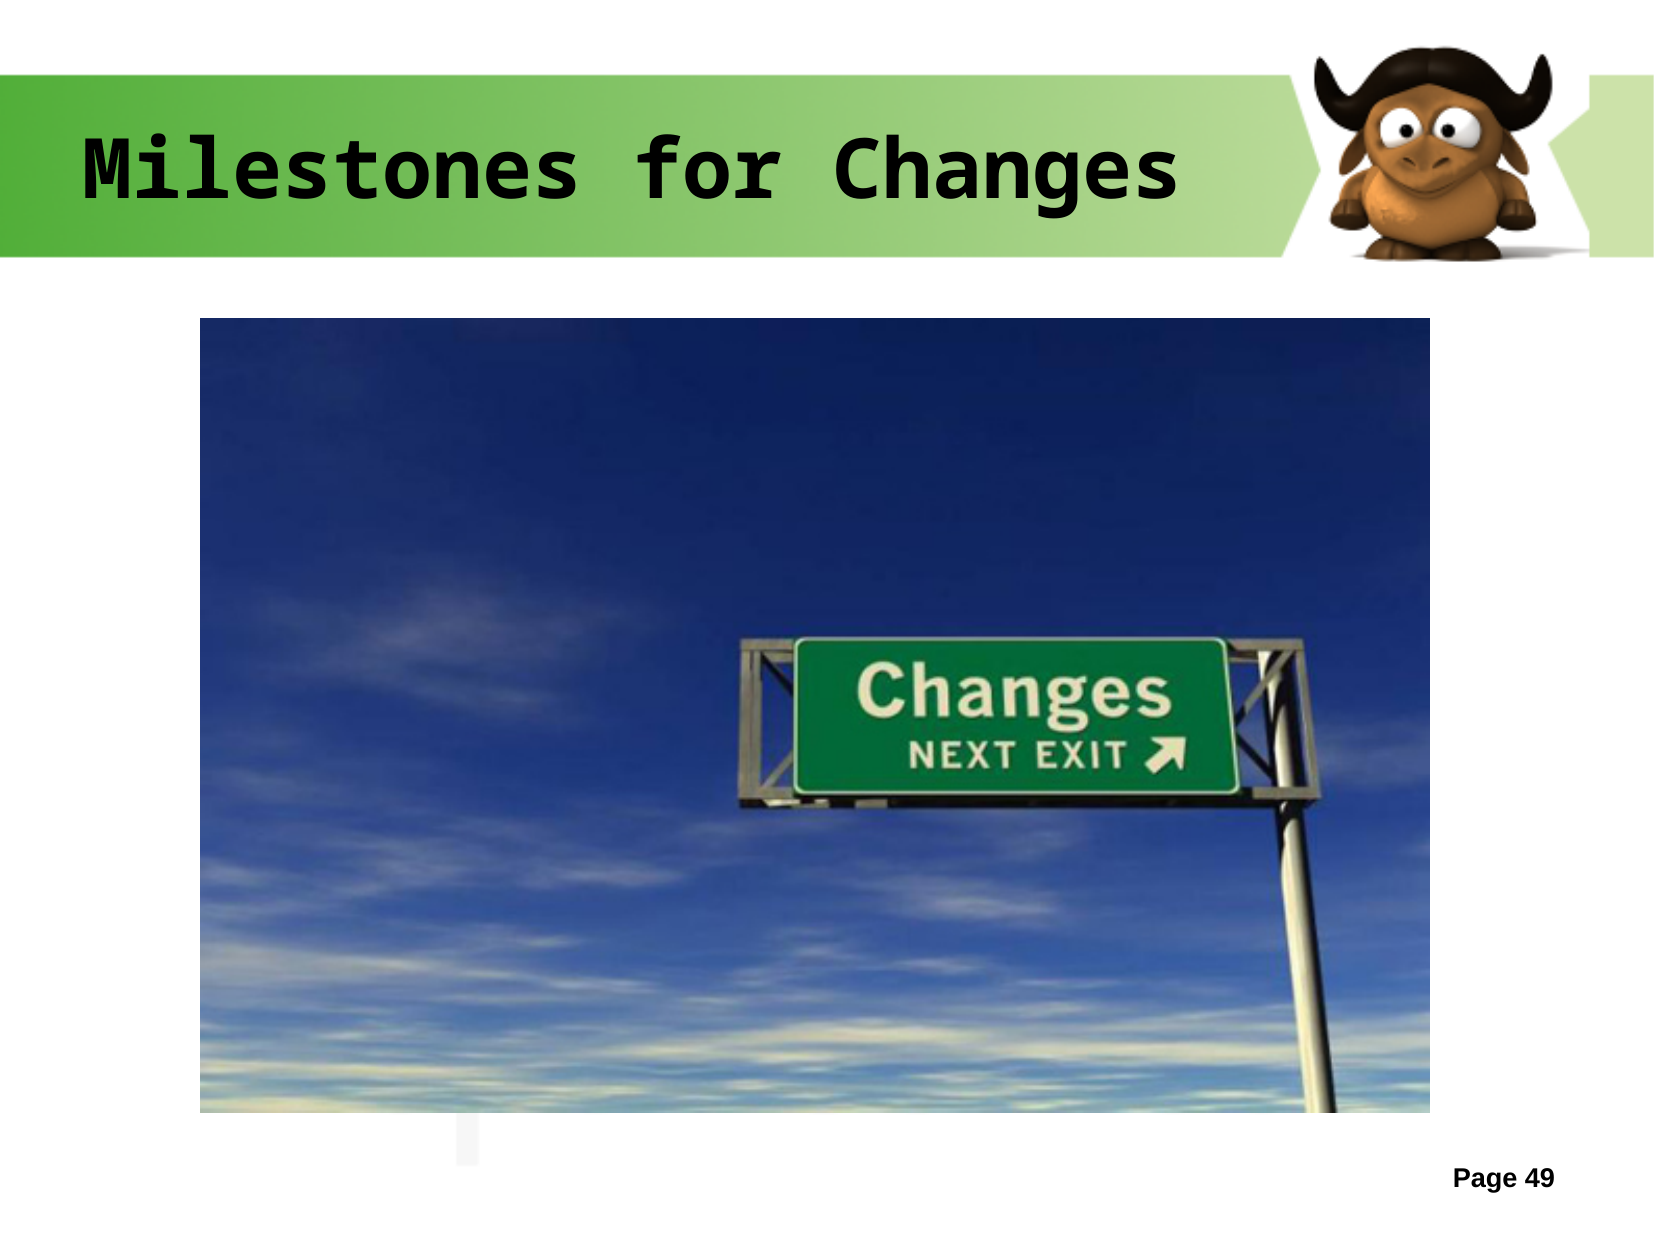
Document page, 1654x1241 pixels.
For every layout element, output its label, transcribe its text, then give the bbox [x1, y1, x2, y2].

title Milestones for Changes [82, 61, 1571, 269]
picture [0, 0, 1654, 1241]
